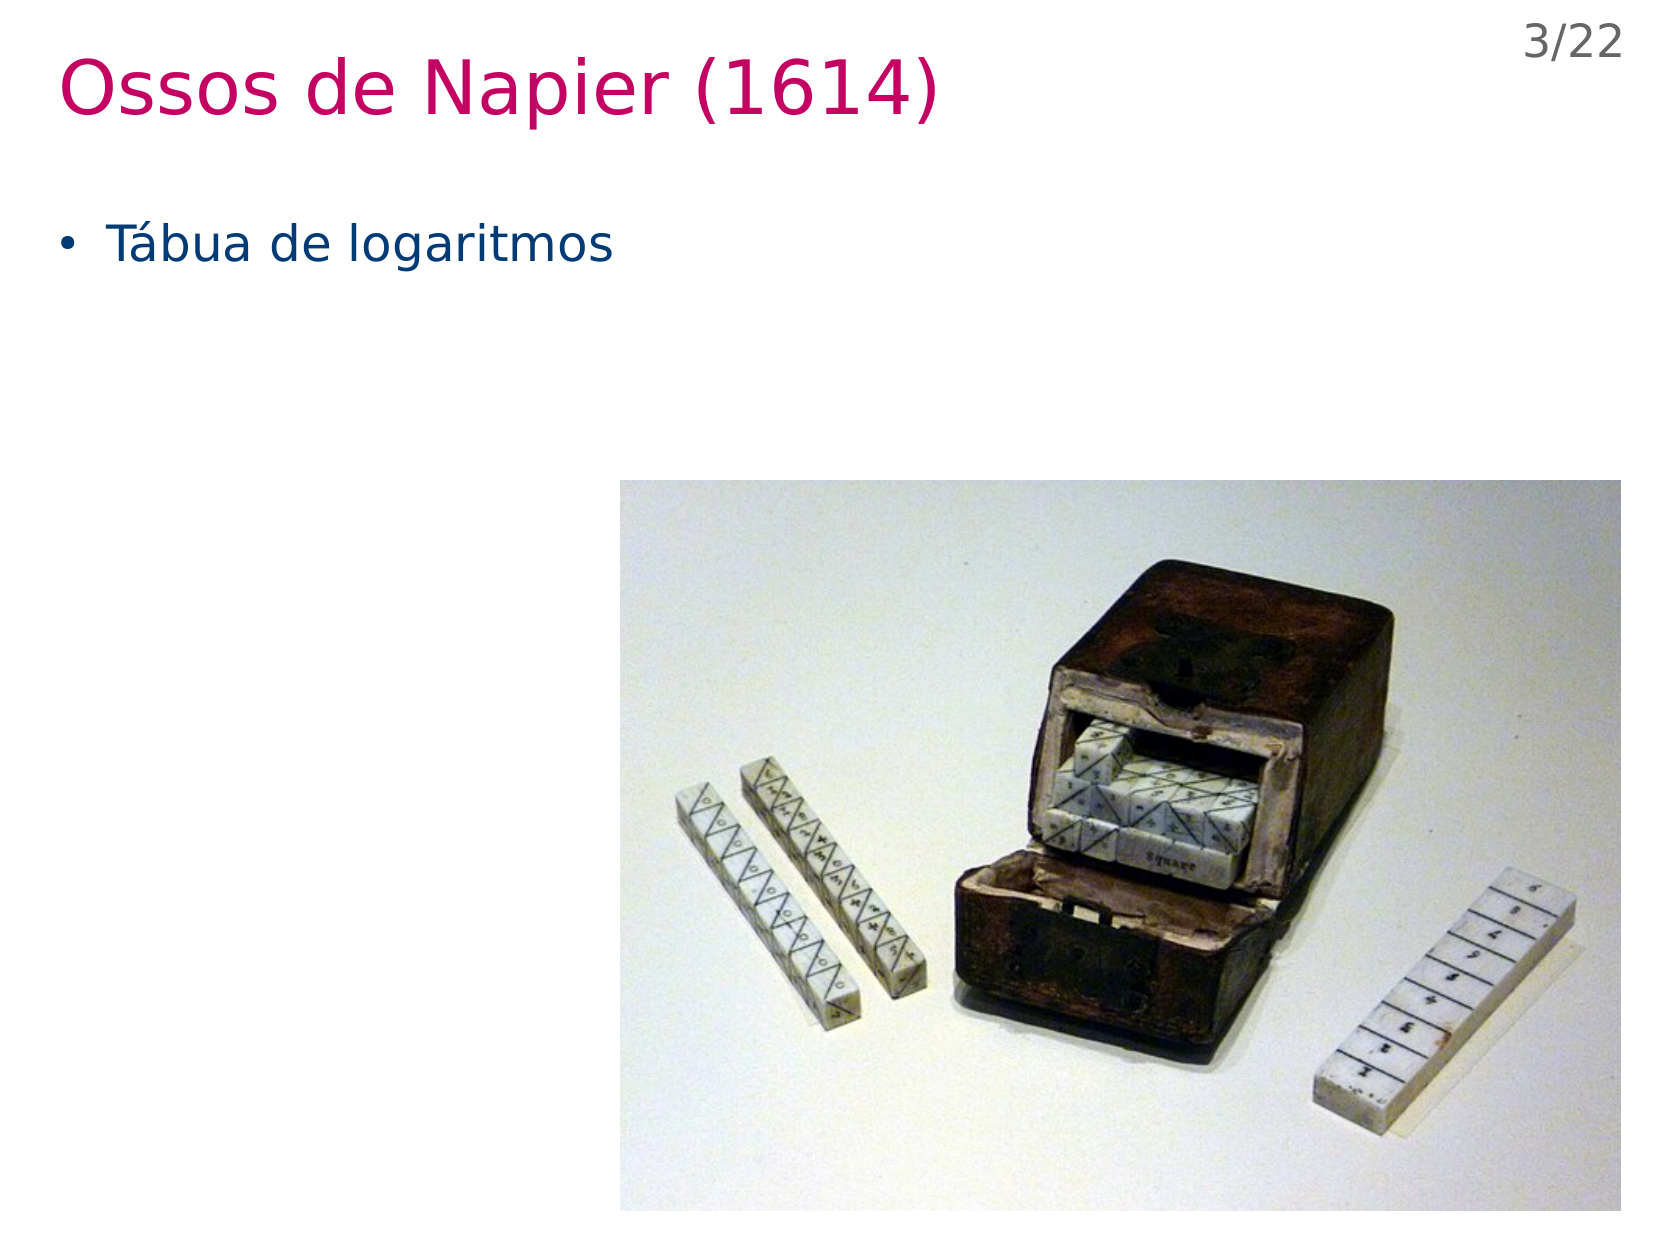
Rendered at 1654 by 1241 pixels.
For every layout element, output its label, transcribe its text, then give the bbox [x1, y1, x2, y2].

title Ossos de Napier (1614) [59, 29, 1625, 148]
picture [620, 480, 1621, 1211]
list Tábua de logaritmos [59, 206, 1625, 1211]
